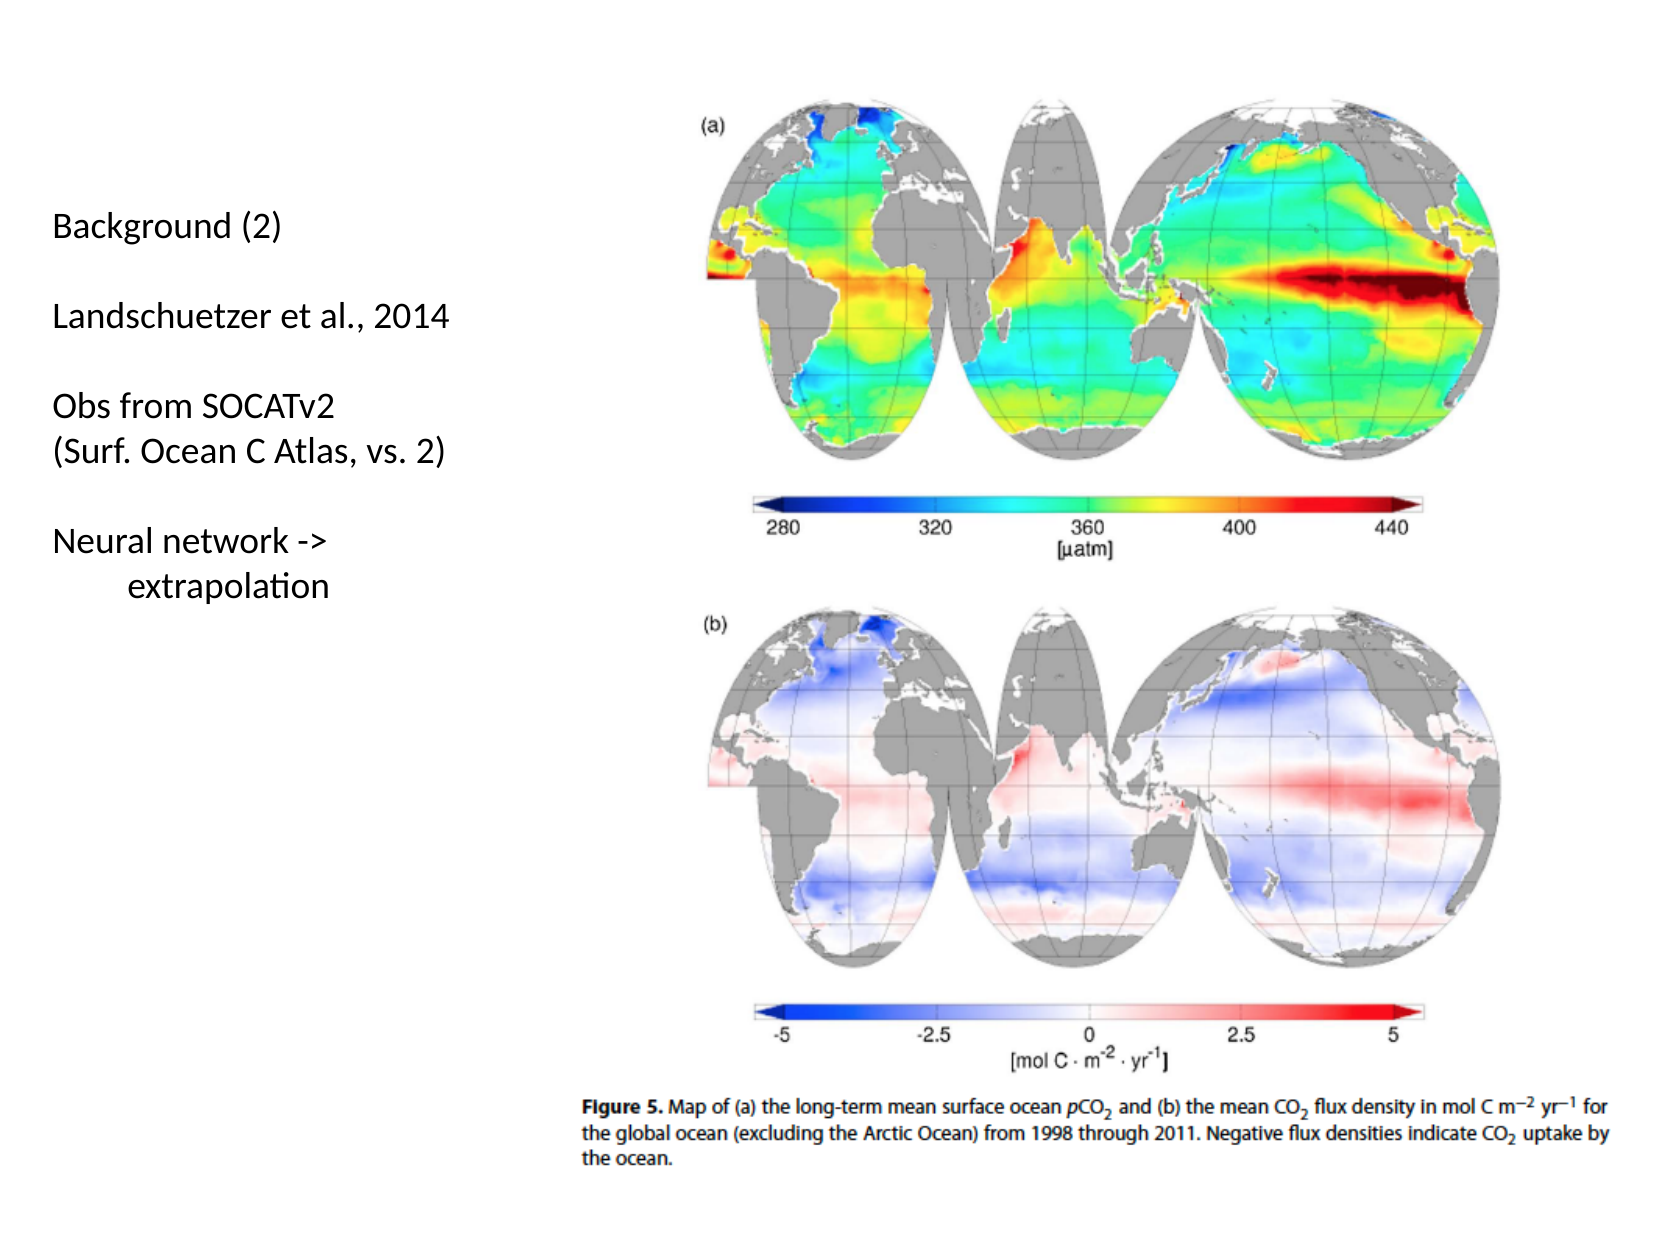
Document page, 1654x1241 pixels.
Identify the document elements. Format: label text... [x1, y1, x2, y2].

picture [577, 64, 1617, 1209]
text_box Background (2) Landschuetzer et al., 2014 Obs from SOCATv2 (Surf. Ocean C Atlas, vs. 2) Neural network -> extrapolation [37, 193, 488, 618]
